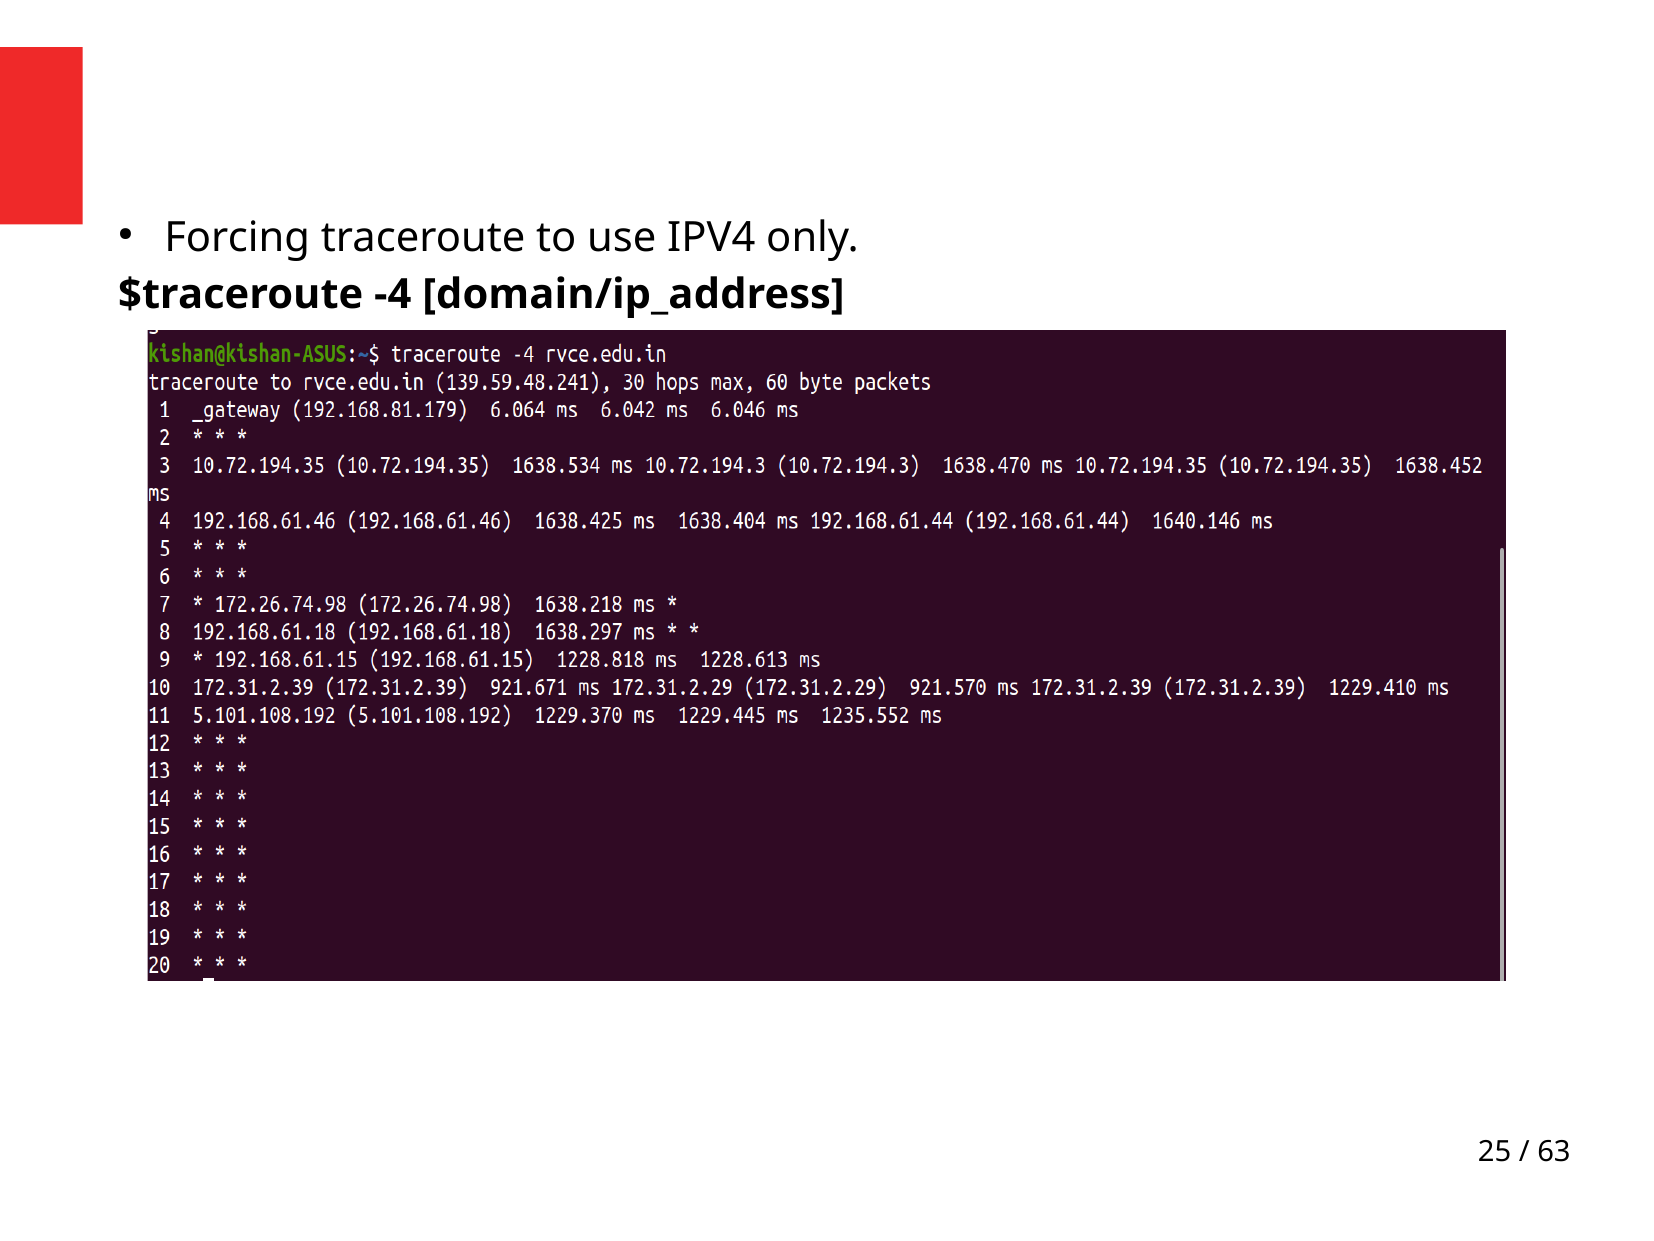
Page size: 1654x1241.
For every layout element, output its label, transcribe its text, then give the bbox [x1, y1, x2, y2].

subtitle Forcing traceroute to use IPV4 only. $traceroute -4 [domain/ip_address] [118, 206, 1536, 1009]
picture [147, 330, 1506, 981]
